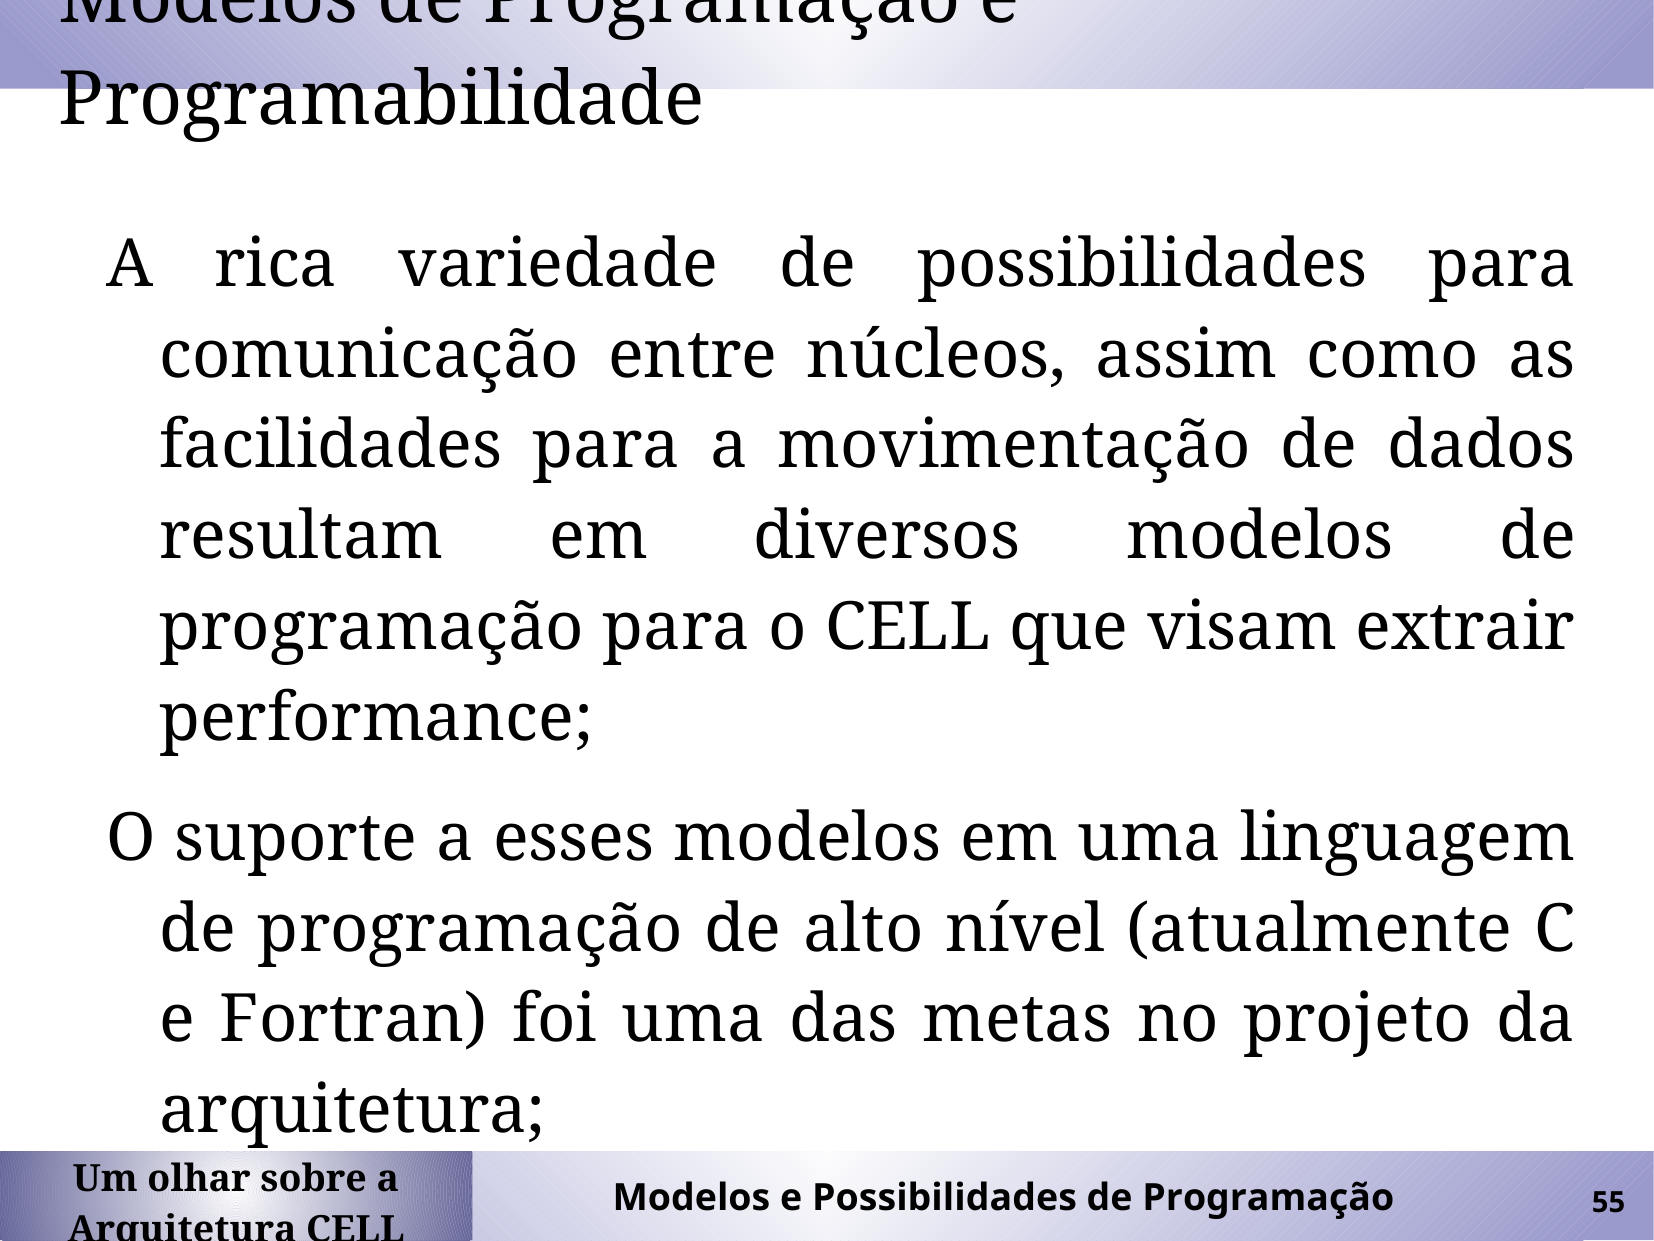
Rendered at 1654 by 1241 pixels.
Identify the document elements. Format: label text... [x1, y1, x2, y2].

text_box Modelos e Possibilidades de Programação [501, 1151, 1506, 1241]
list A rica variedade de possibilidades para comunicação entre núcleos, assim como as facilidades para a movimentação de dados resultam em diversos modelos de programação para o CELL que visam extrair performance; O suporte a esses modelos em uma linguagem de programação de alto nível (atualmente C e Fortran) foi uma das metas no projeto da arquitetura; [88, 215, 1577, 1019]
title Modelos de Programação e Programabilidade [59, 6, 1447, 82]
